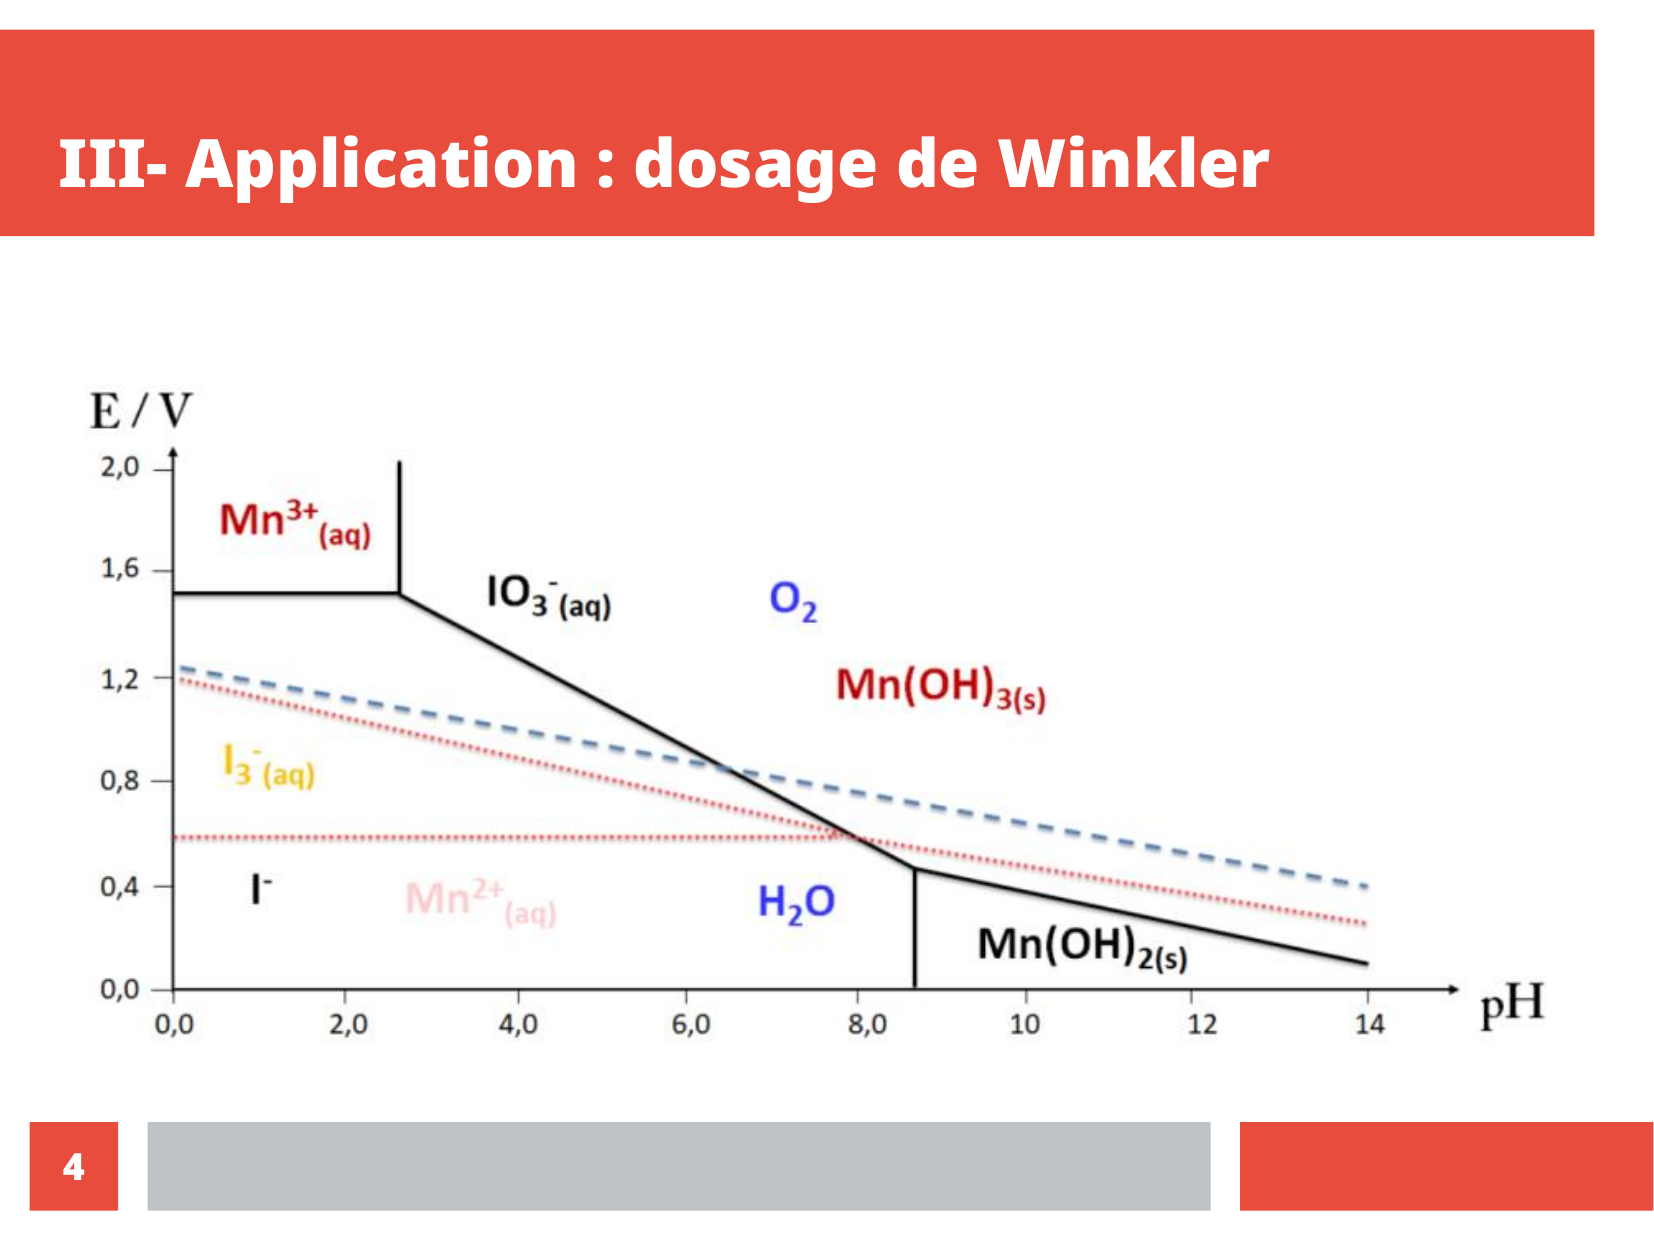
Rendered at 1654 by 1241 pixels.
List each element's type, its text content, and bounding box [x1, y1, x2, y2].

title III- Application : dosage de Winkler [59, 59, 1595, 207]
picture [59, 371, 1565, 1046]
